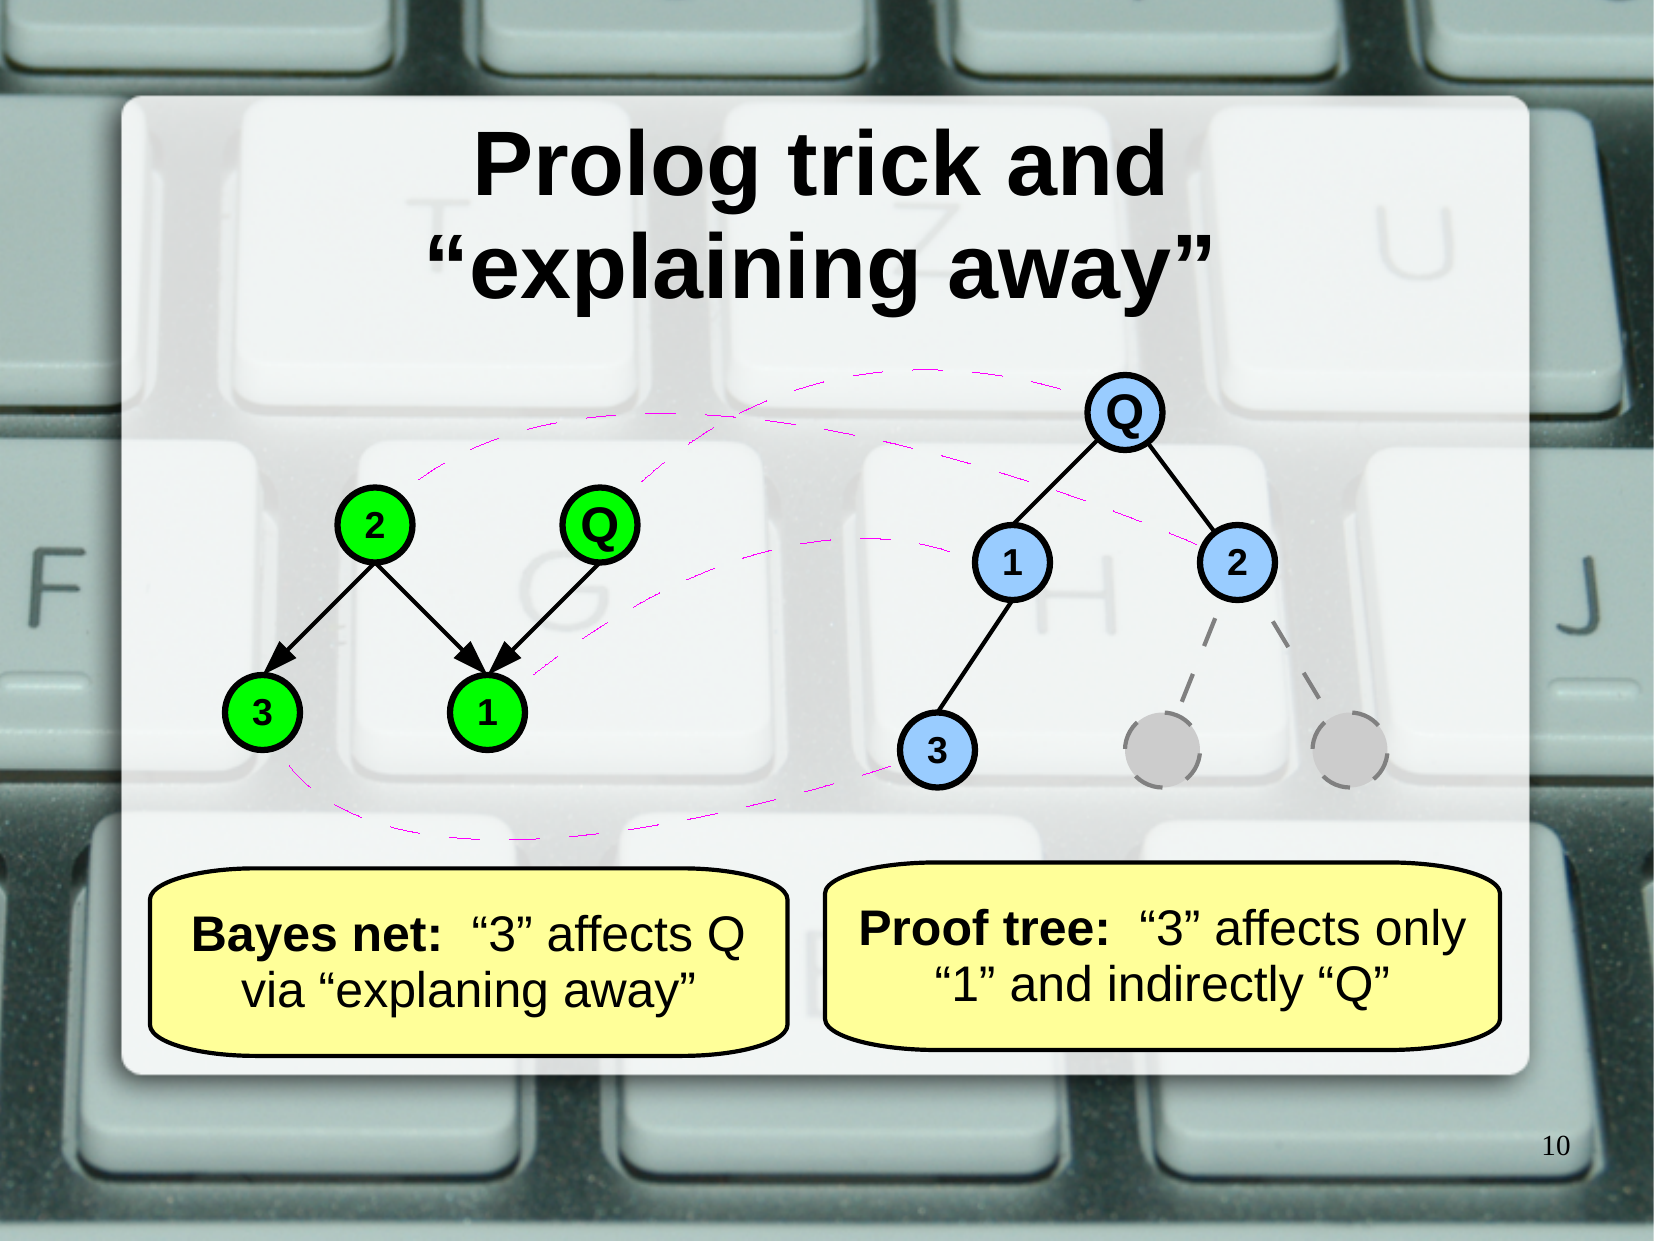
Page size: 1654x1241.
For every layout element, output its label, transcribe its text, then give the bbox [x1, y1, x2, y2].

text_box 2 [1200, 525, 1276, 601]
text_box Proof tree: “3” affects only “1” and indirectly “Q” [825, 862, 1501, 1051]
text_box Q [1087, 375, 1163, 451]
text_box 2 [337, 487, 413, 563]
text_box Q [562, 487, 638, 563]
title Prolog trick and “explaining away” [371, 112, 1272, 318]
text_box [1125, 712, 1201, 788]
text_box [1312, 712, 1388, 788]
text_box 1 [450, 675, 526, 751]
text_box 1 [975, 525, 1051, 601]
picture [0, 0, 1654, 1241]
text_box 3 [900, 712, 976, 788]
text_box Bayes net: “3” affects Q via “explaning away” [149, 868, 788, 1056]
text_box 3 [225, 675, 301, 751]
